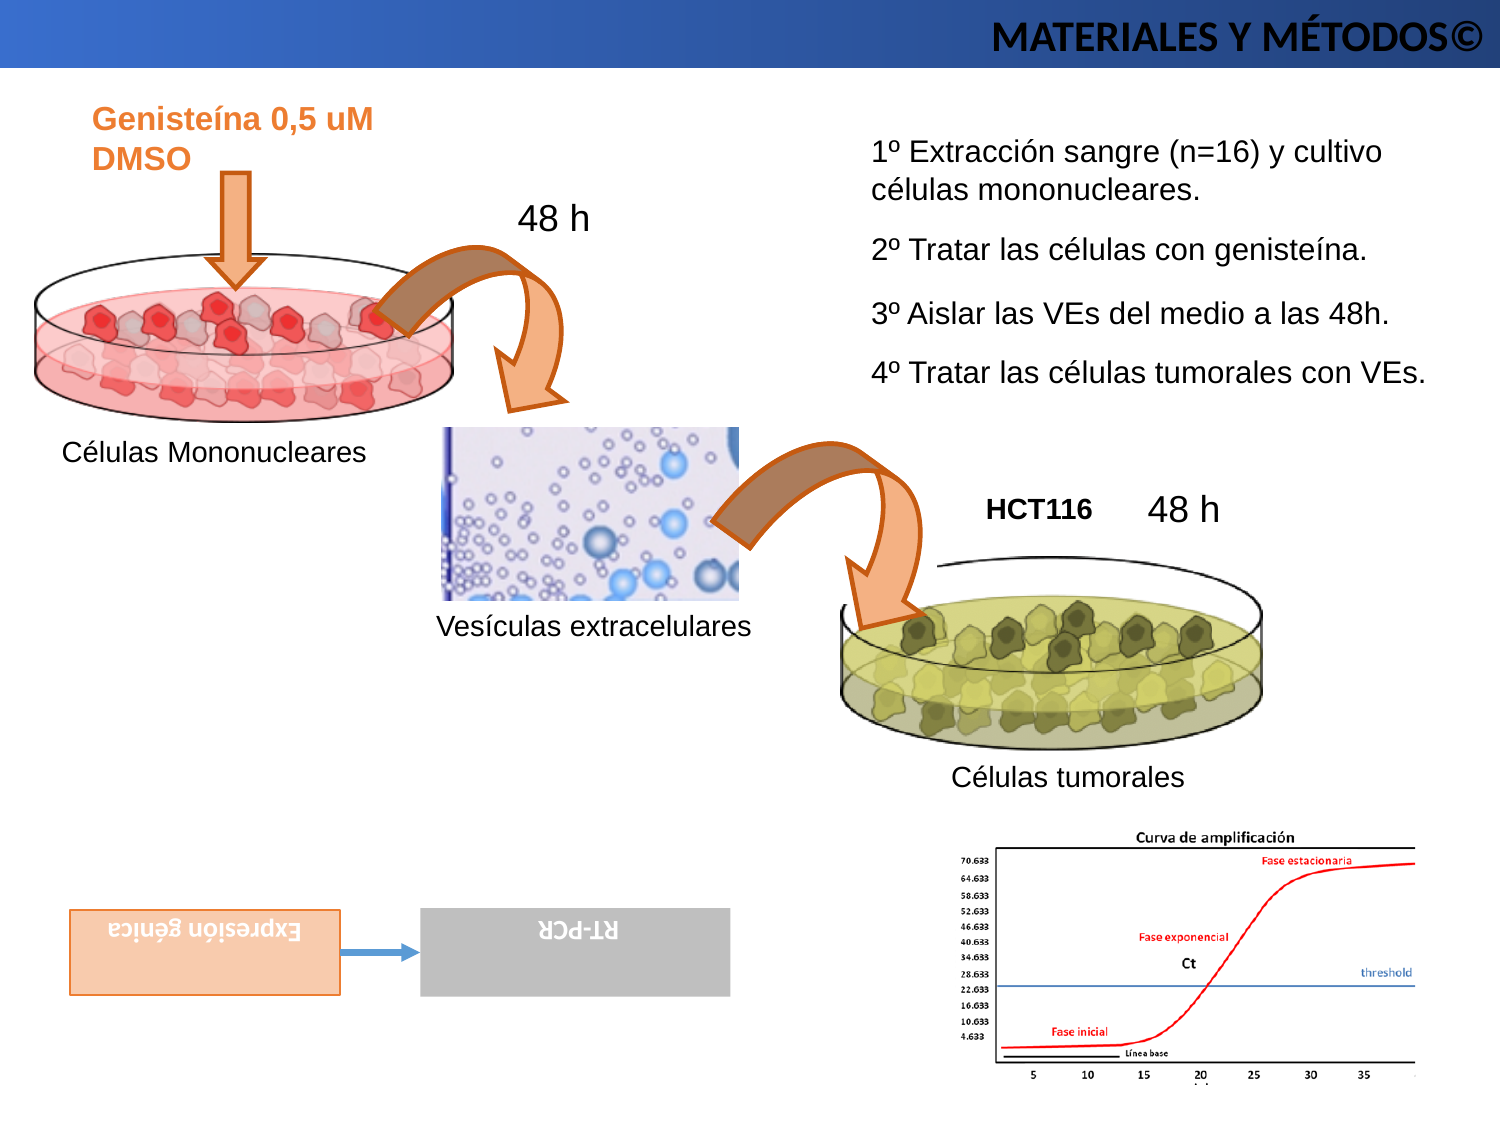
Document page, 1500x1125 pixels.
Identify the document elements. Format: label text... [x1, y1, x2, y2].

text_box [208, 172, 263, 289]
text_box 3º Aislar las VEs del medio a las 48h. [856, 285, 1466, 338]
text_box 1º Extracción sangre (n=16) y cultivo células mononucleares. [856, 123, 1466, 214]
picture [836, 490, 883, 501]
text_box 4º Tratar las células tumorales con VEs. [856, 345, 1466, 398]
text_box Vesículas extracelulares [421, 600, 816, 650]
picture [836, 490, 1352, 758]
picture [441, 427, 739, 600]
text_box HCT116 [971, 482, 1133, 533]
text_box 48 h [1132, 477, 1259, 538]
text_box Genisteína 0,5 uM DMSO [77, 89, 449, 185]
picture [955, 822, 1416, 1085]
picture [34, 253, 454, 423]
text_box Células Mononucleares [46, 425, 442, 476]
text_box Expresión génica [69, 910, 340, 995]
text_box Células tumorales [936, 750, 1331, 801]
text_box 2º Tratar las células con genisteína. [856, 222, 1466, 275]
text_box 48 h [502, 187, 629, 247]
text_box MATERIALES Y MÉTODOS© [0, 0, 1500, 68]
text_box [712, 443, 937, 629]
text_box [375, 247, 565, 412]
text_box RT-PCR [420, 908, 731, 997]
